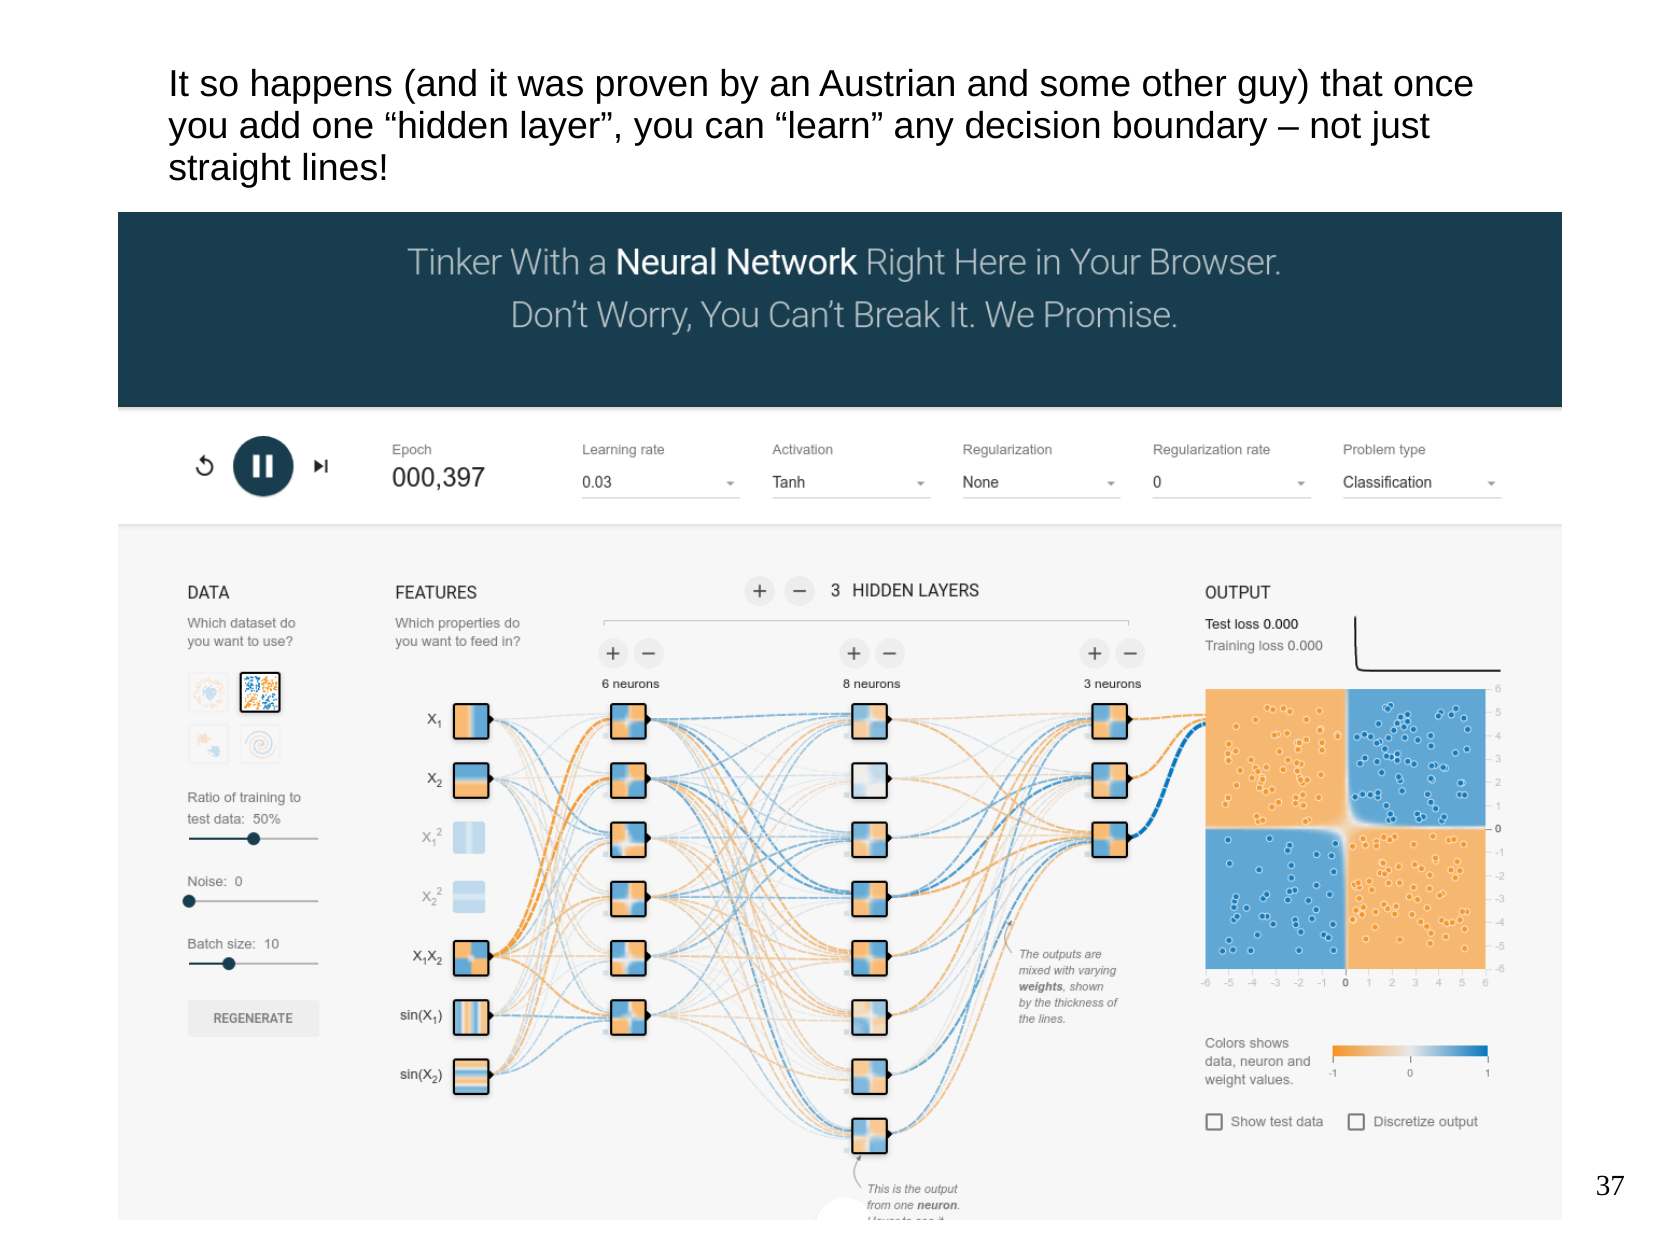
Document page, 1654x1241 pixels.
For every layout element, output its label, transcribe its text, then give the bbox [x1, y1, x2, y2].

text_box It so happens (and it was proven by an Austrian and some other guy) that once you add one “hidden layer”, you can “learn” any decision boundary – not just straight lines! [153, 54, 1560, 196]
picture [118, 212, 1562, 1220]
